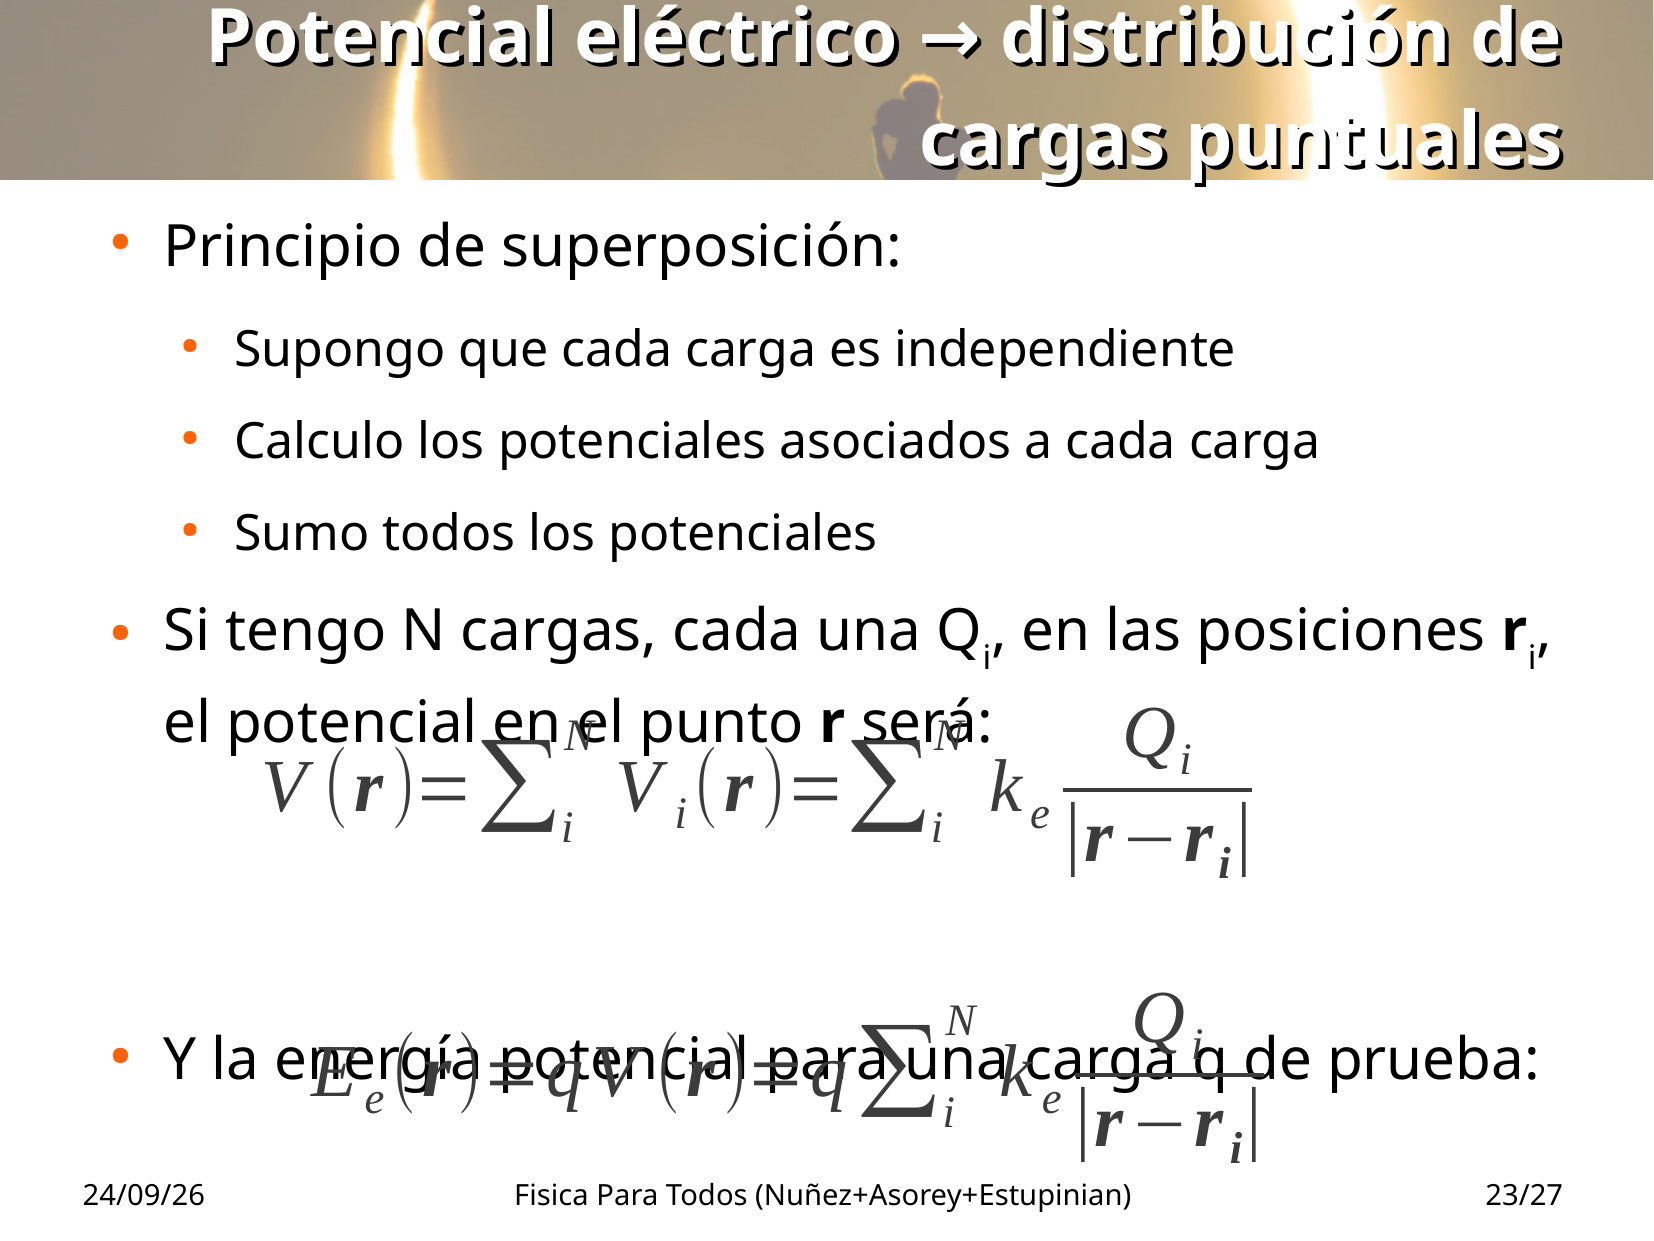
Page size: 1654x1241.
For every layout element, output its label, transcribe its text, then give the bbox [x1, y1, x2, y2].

chart [300, 975, 1275, 1174]
picture [1079, 173, 1191, 180]
picture [1206, 0, 1654, 180]
picture [0, 0, 1042, 180]
chart [255, 690, 1265, 889]
title Potencial eléctrico → distribución de cargas puntuales [75, 0, 1564, 173]
list Principio de superposición: Supongo que cada carga es independiente Calculo los potenciales asociados a cada carga Sumo todos los potenciales Si tengo N cargas, cada una Qi, en las posiciones ri, el potencial en el punto r será: Y la energía potencial para una carga q de prueba: [92, 204, 1581, 1105]
